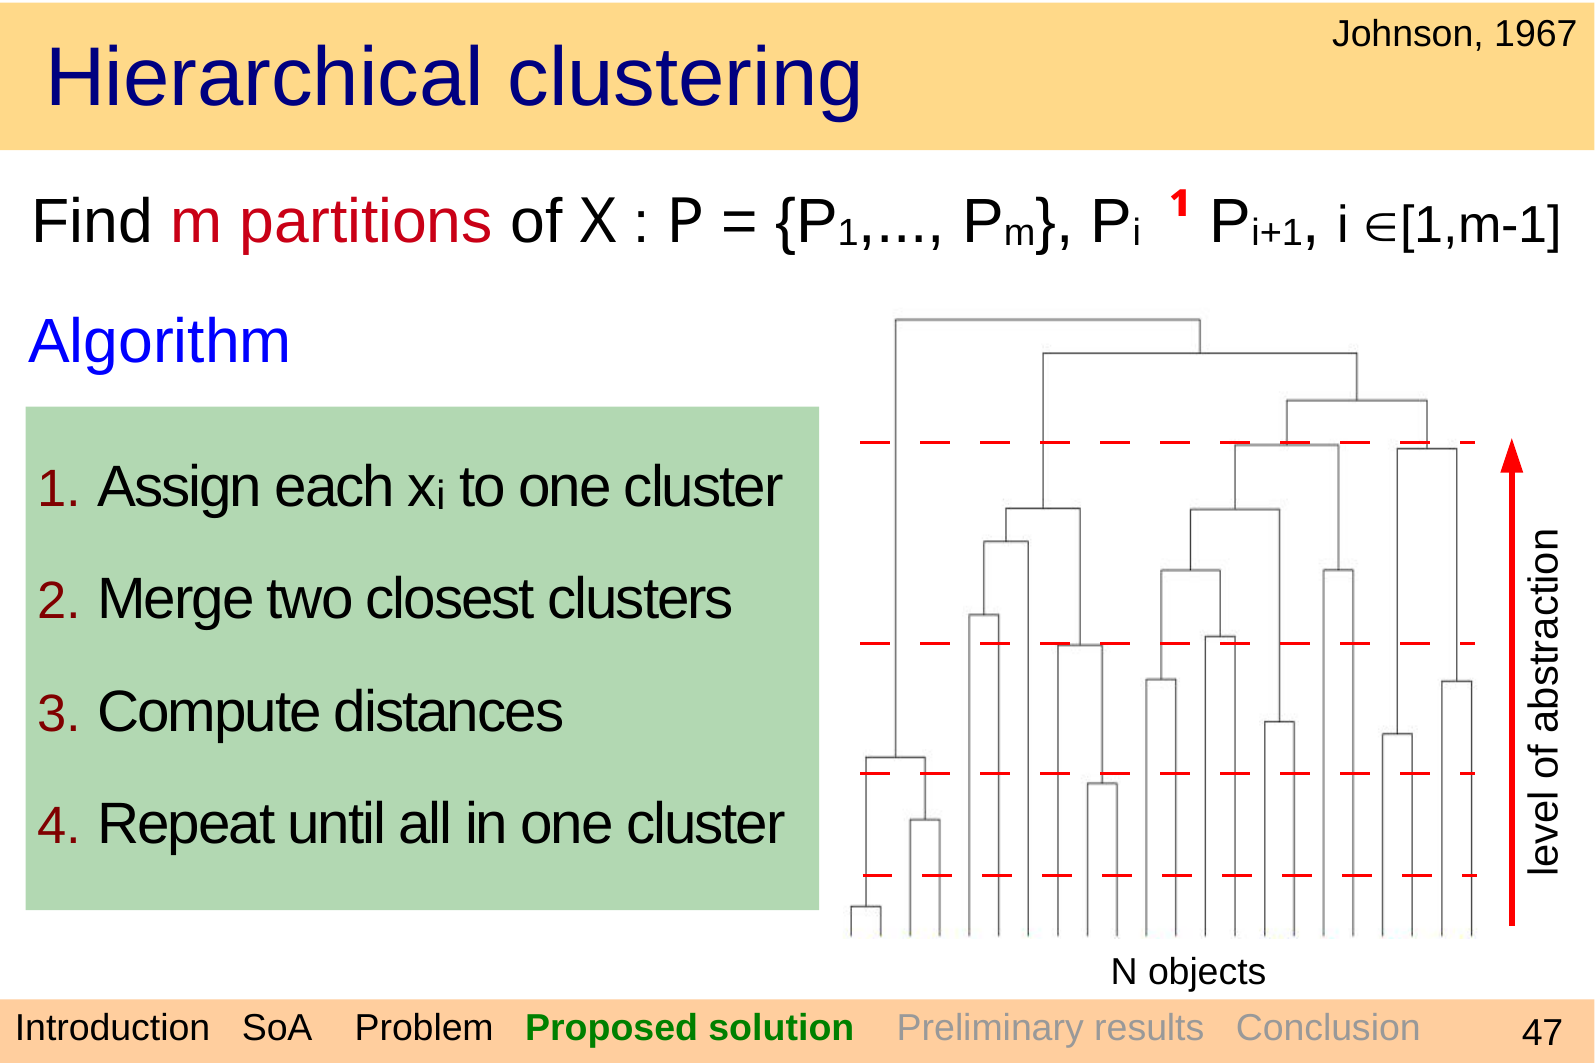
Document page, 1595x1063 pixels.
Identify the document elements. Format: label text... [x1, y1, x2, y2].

list Algorithm [11, 306, 689, 377]
text_box <number> [1377, 1003, 1579, 1063]
list Assign each xi to one cluster Merge two closest clusters Compute distances Repeat until all in one cluster [25, 406, 820, 911]
list level of abstraction [1519, 521, 1567, 956]
list Johnson, 1967 [1052, 12, 1578, 76]
picture [842, 299, 1481, 939]
list N objects [850, 950, 1446, 994]
text_box Introduction SoA Problem Proposed solution Preliminary results Conclusion [0, 999, 1595, 1063]
list Find m partitions of X : P = {P1,..., Pm}, Pi ¹ Pi+1, i [1,m-1] [0, 176, 1577, 351]
title Hierarchical clustering [0, 2, 1595, 151]
